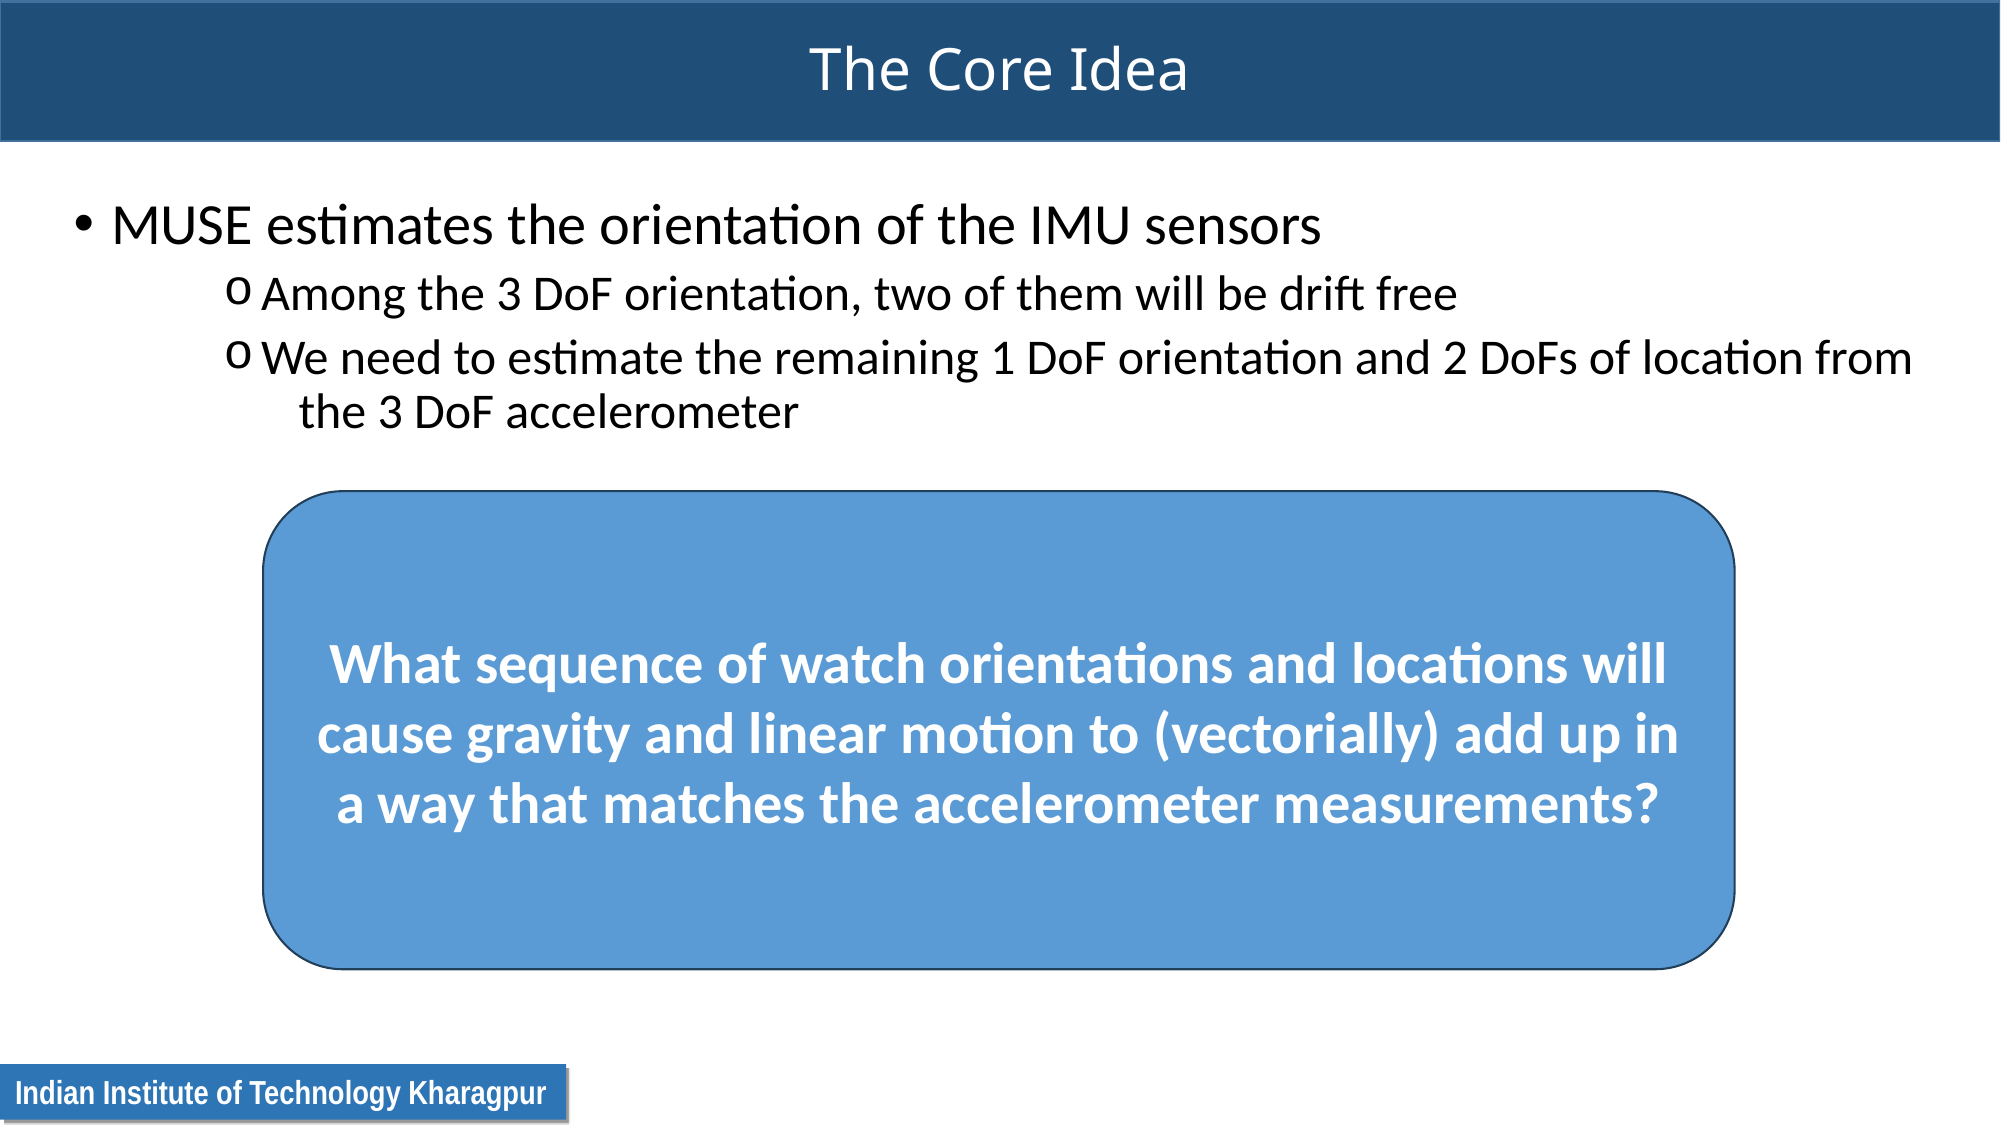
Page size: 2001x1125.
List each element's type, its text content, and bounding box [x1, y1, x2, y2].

title The Core Idea [0, 1, 2000, 141]
text_box What sequence of watch orientations and locations will cause gravity and linear motion to (vectorially) add up in a way that matches the accelerometer measurements? [263, 491, 1735, 970]
list MUSE estimates the orientation of the IMU sensors Among the 3 DoF orientation, two of them will be drift free We need to estimate the remaining 1 DoF orientation and 2 DoFs of location from the 3 DoF accelerometer [58, 186, 1954, 1065]
